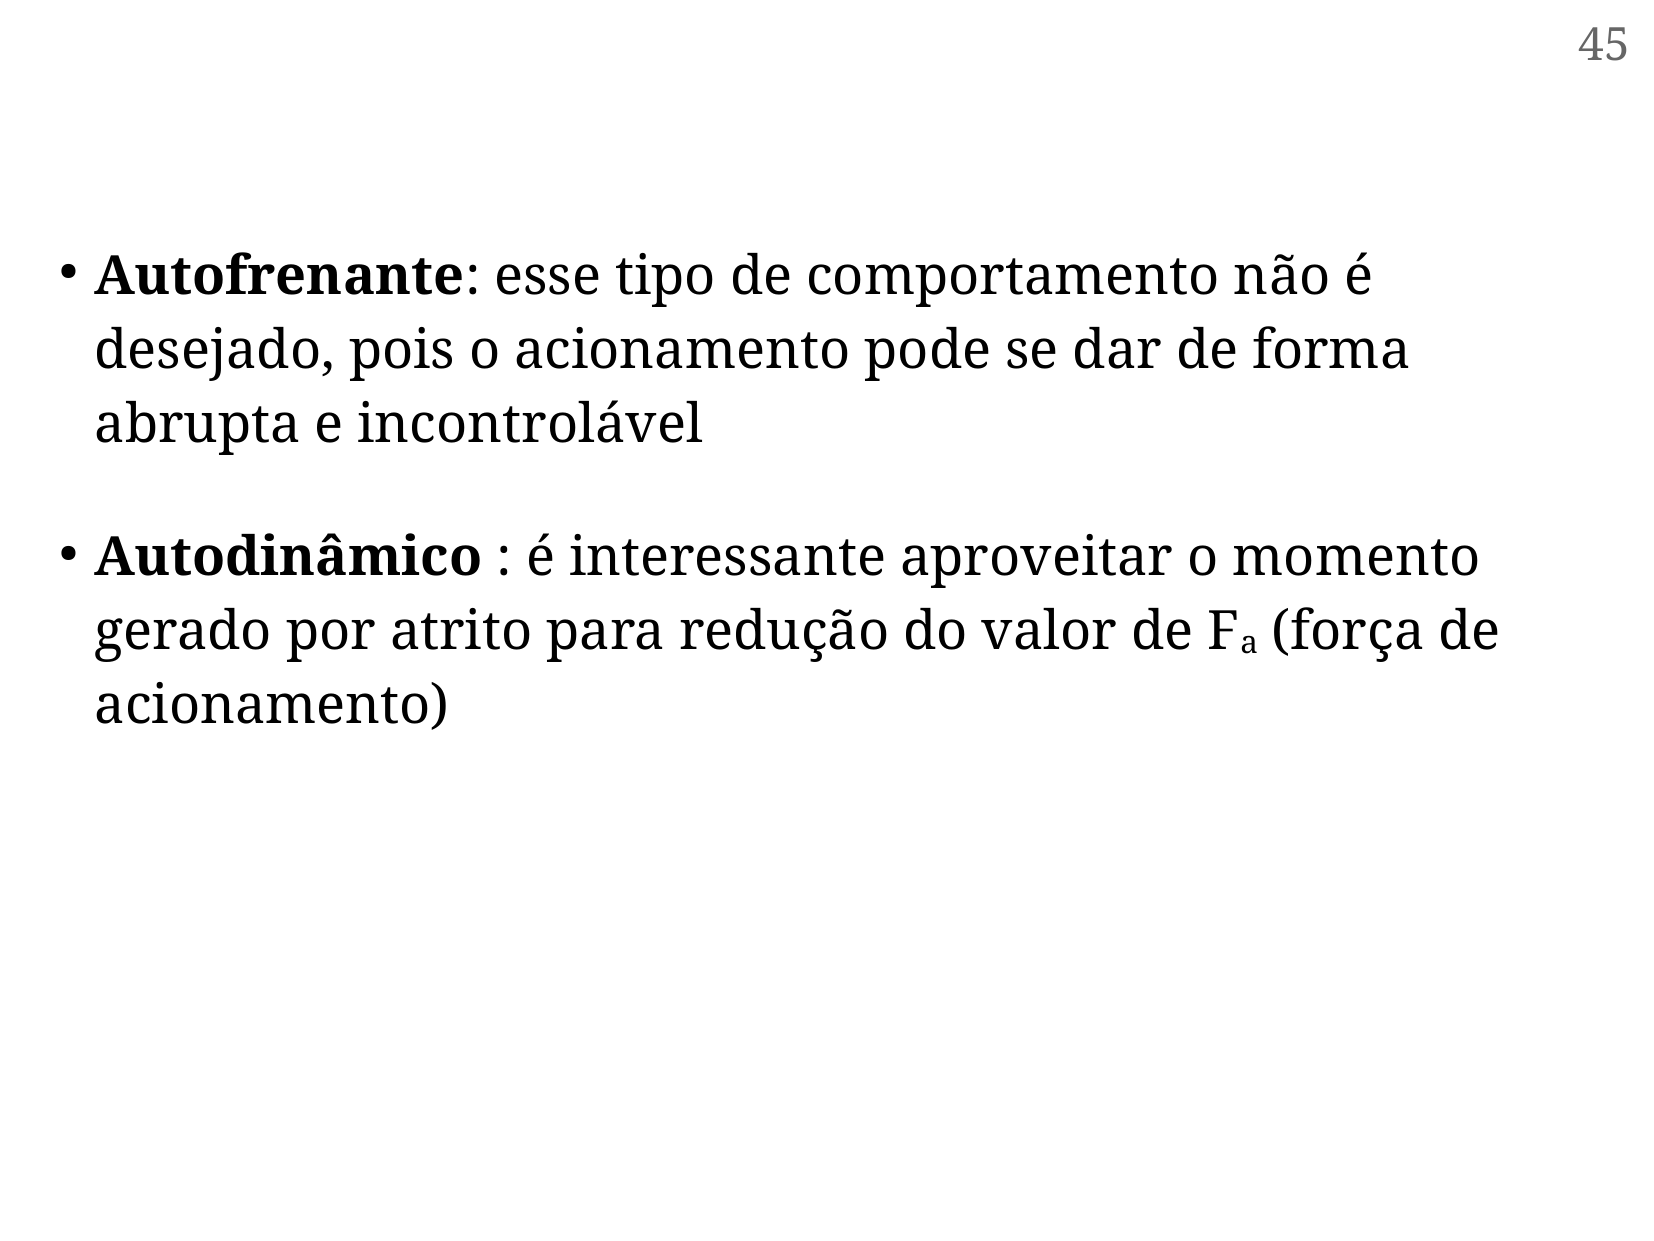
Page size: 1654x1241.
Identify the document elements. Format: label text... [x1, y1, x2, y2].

list Autofrenante: esse tipo de comportamento não é desejado, pois o acionamento pode se dar de forma abrupta e incontrolável Autodinâmico : é interessante aproveitar o momento gerado por atrito para redução do valor de Fa (força de acionamento) [59, 236, 1595, 1211]
